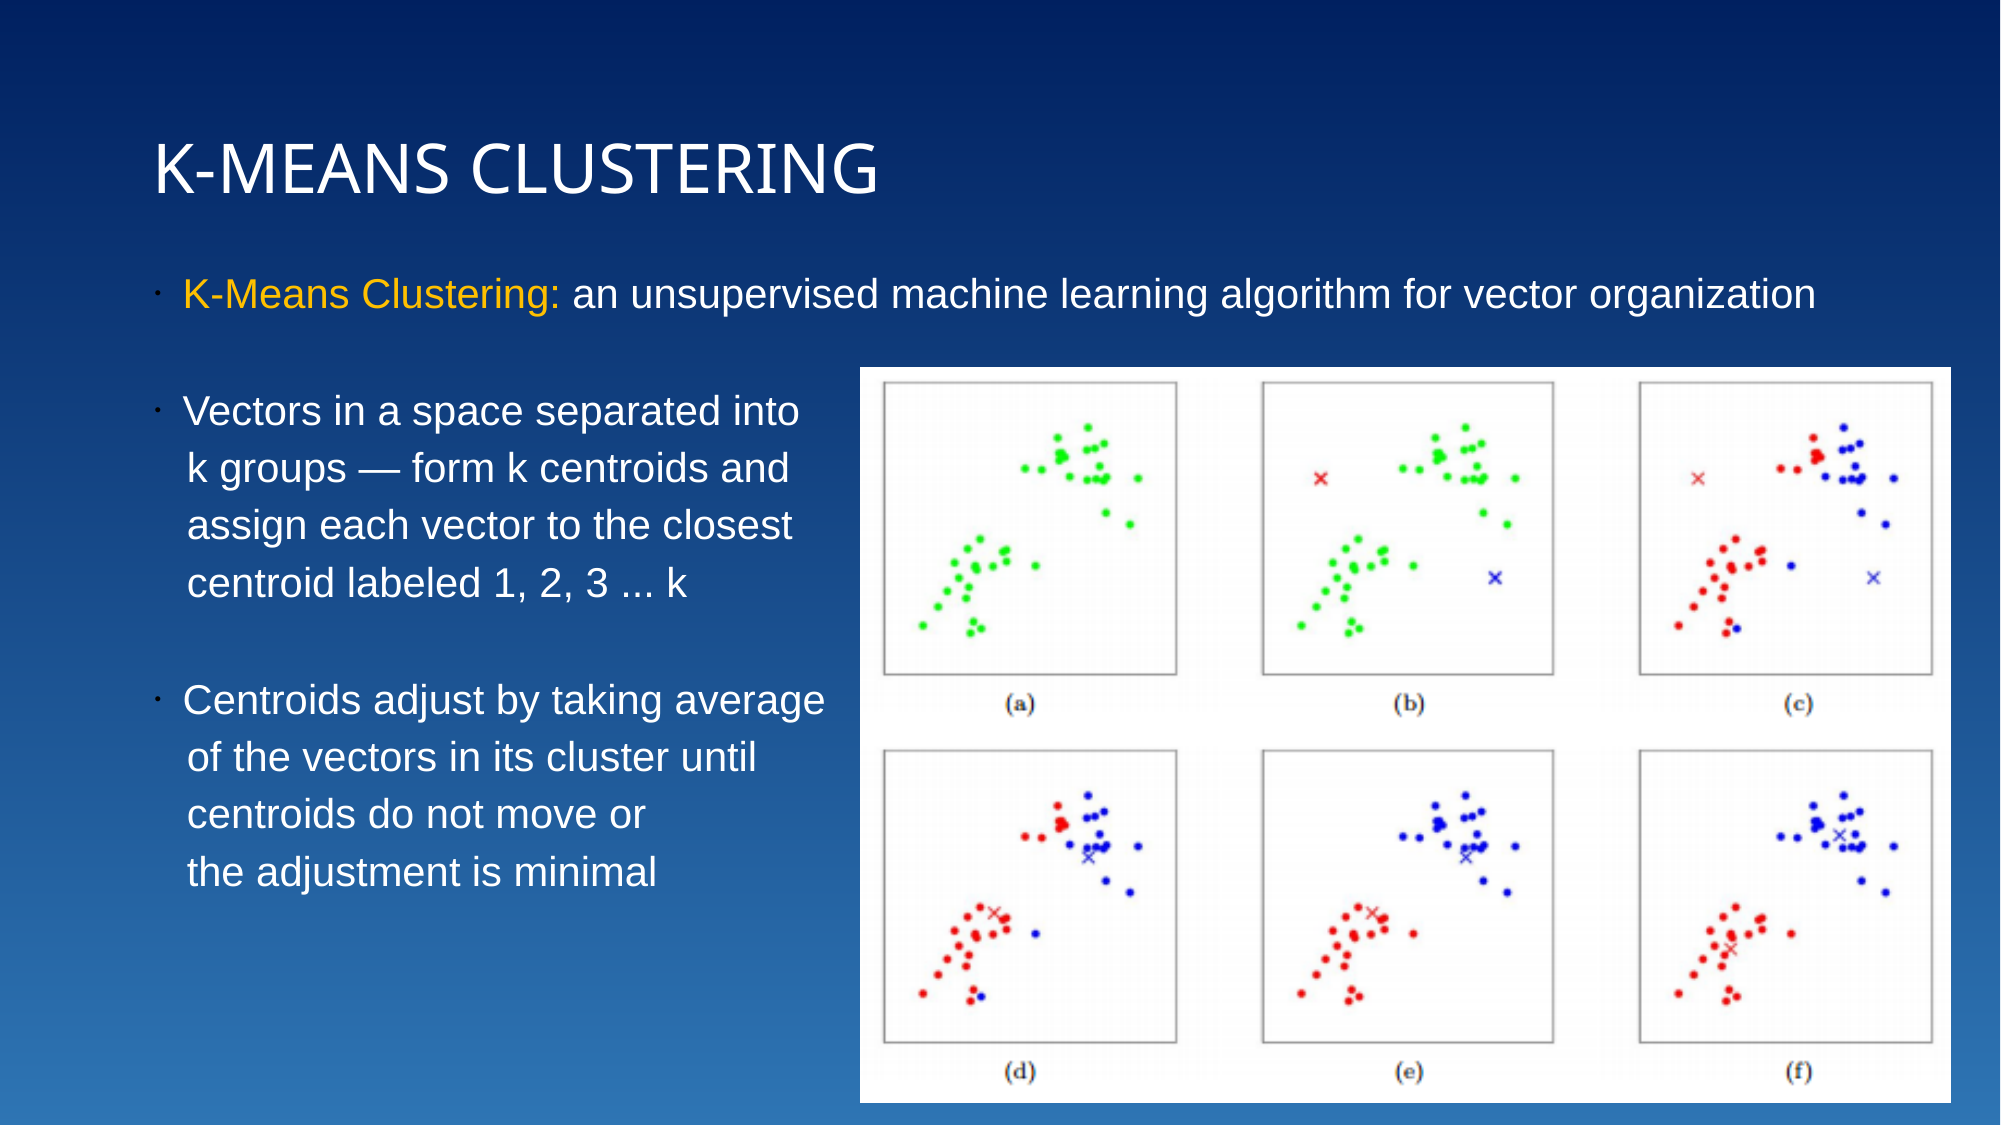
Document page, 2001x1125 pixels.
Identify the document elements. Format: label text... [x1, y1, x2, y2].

picture [860, 367, 1951, 1103]
title K-MEANS CLUSTERING [137, 59, 1863, 267]
subtitle K-Means Clustering: an unsupervised machine learning algorithm for vector organization Vectors in a space separated into k groups — form k centroids and assign each vector to the closest centroid labeled 1, 2, 3 ... k Centroids adjust by taking average of the vectors in its cluster until centroids do not move or the adjustment is minimal [137, 267, 1863, 1122]
